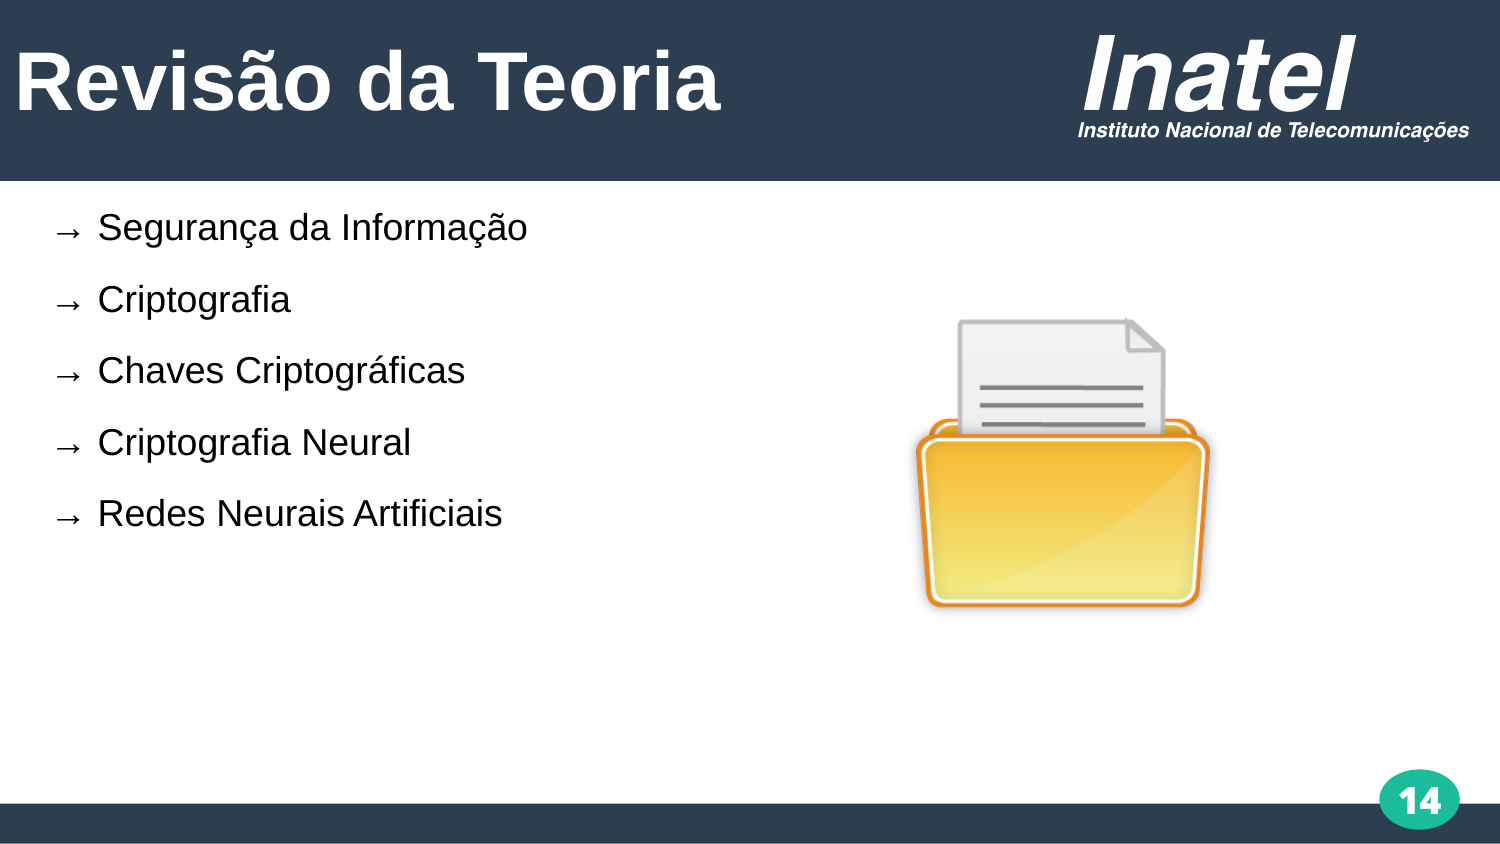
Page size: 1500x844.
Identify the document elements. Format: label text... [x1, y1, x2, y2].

text_box → Segurança da Informação → Criptografia → Chaves Criptográficas → Criptografia Neural → Redes Neurais Artificiais [34, 199, 1371, 792]
picture [897, 317, 1229, 626]
text_box Revisão da Teoria [0, 27, 1063, 136]
picture [1078, 35, 1469, 142]
